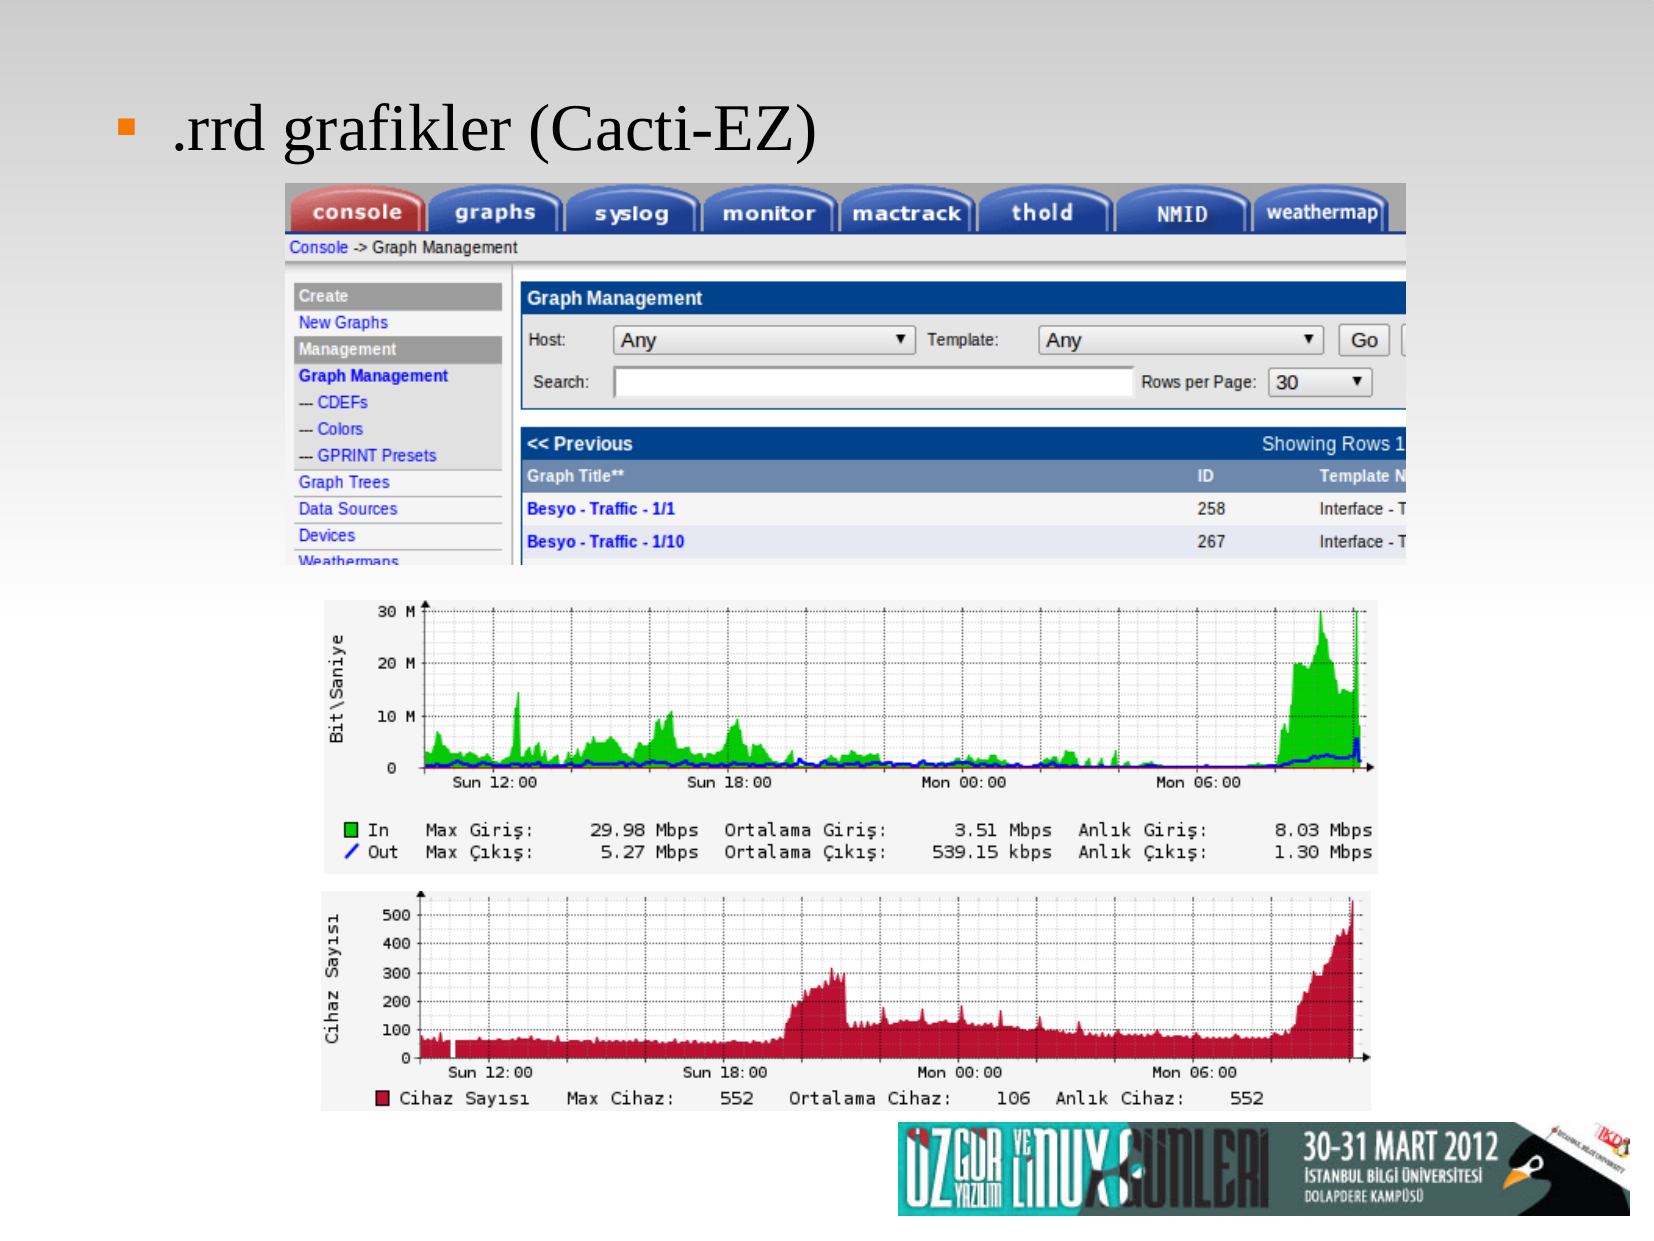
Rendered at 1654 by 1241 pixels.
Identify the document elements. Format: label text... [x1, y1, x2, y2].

picture [324, 600, 1378, 875]
picture [898, 1122, 1630, 1217]
list .rrd grafikler (Cacti-EZ) [82, 91, 1571, 910]
picture [321, 891, 1371, 1111]
picture [285, 183, 1406, 565]
